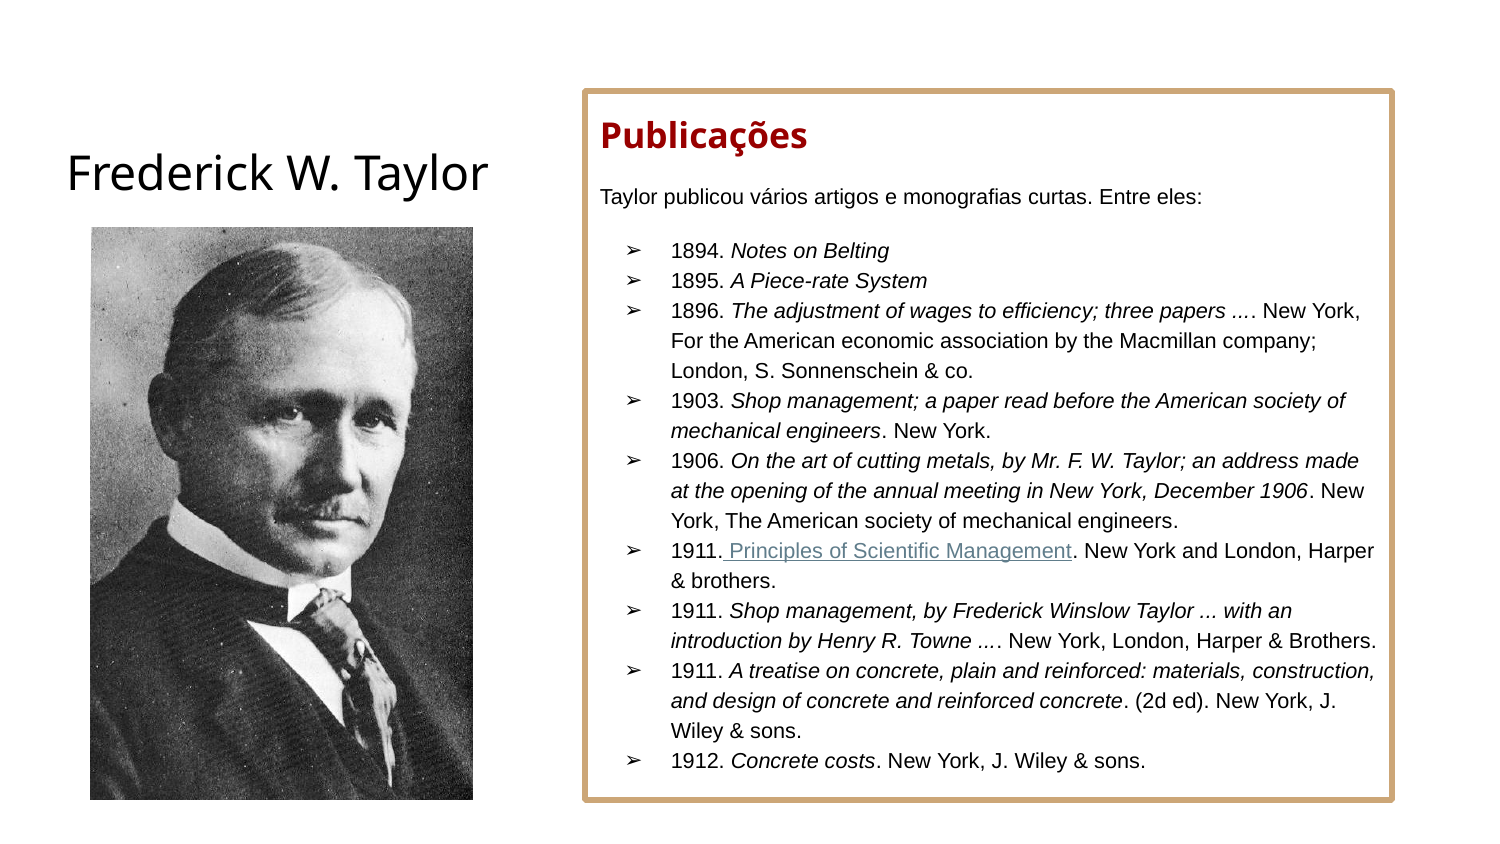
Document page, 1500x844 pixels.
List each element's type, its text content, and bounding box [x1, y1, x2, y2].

title Frederick W. Taylor [51, 91, 512, 216]
picture [90, 227, 473, 800]
list Publicações Taylor publicou vários artigos e monografias curtas. Entre eles: 1894. Notes on Belting 1895. A Piece-rate System 1896. The adjustment of wages to efficiency; three papers .... New York, For the American economic association by the Macmillan company; London, S. Sonnenschein & co. 1903. Shop management; a paper read before the American society of mechanical engineers. New York. 1906. On the art of cutting metals, by Mr. F. W. Taylor; an address made at the opening of the annual meeting in New York, December 1906. New York, The American society of mechanical engineers. 1911. Principles of Scientific Management. New York and London, Harper & brothers. 1911. Shop management, by Frederick Winslow Taylor ... with an introduction by Henry R. Towne .... New York, London, Harper & Brothers. 1911. A treatise on concrete, plain and reinforced: materials, construction, and design of concrete and reinforced concrete. (2d ed). New York, J. Wiley & sons. 1912. Concrete costs. New York, J. Wiley & sons. [584, 91, 1393, 800]
